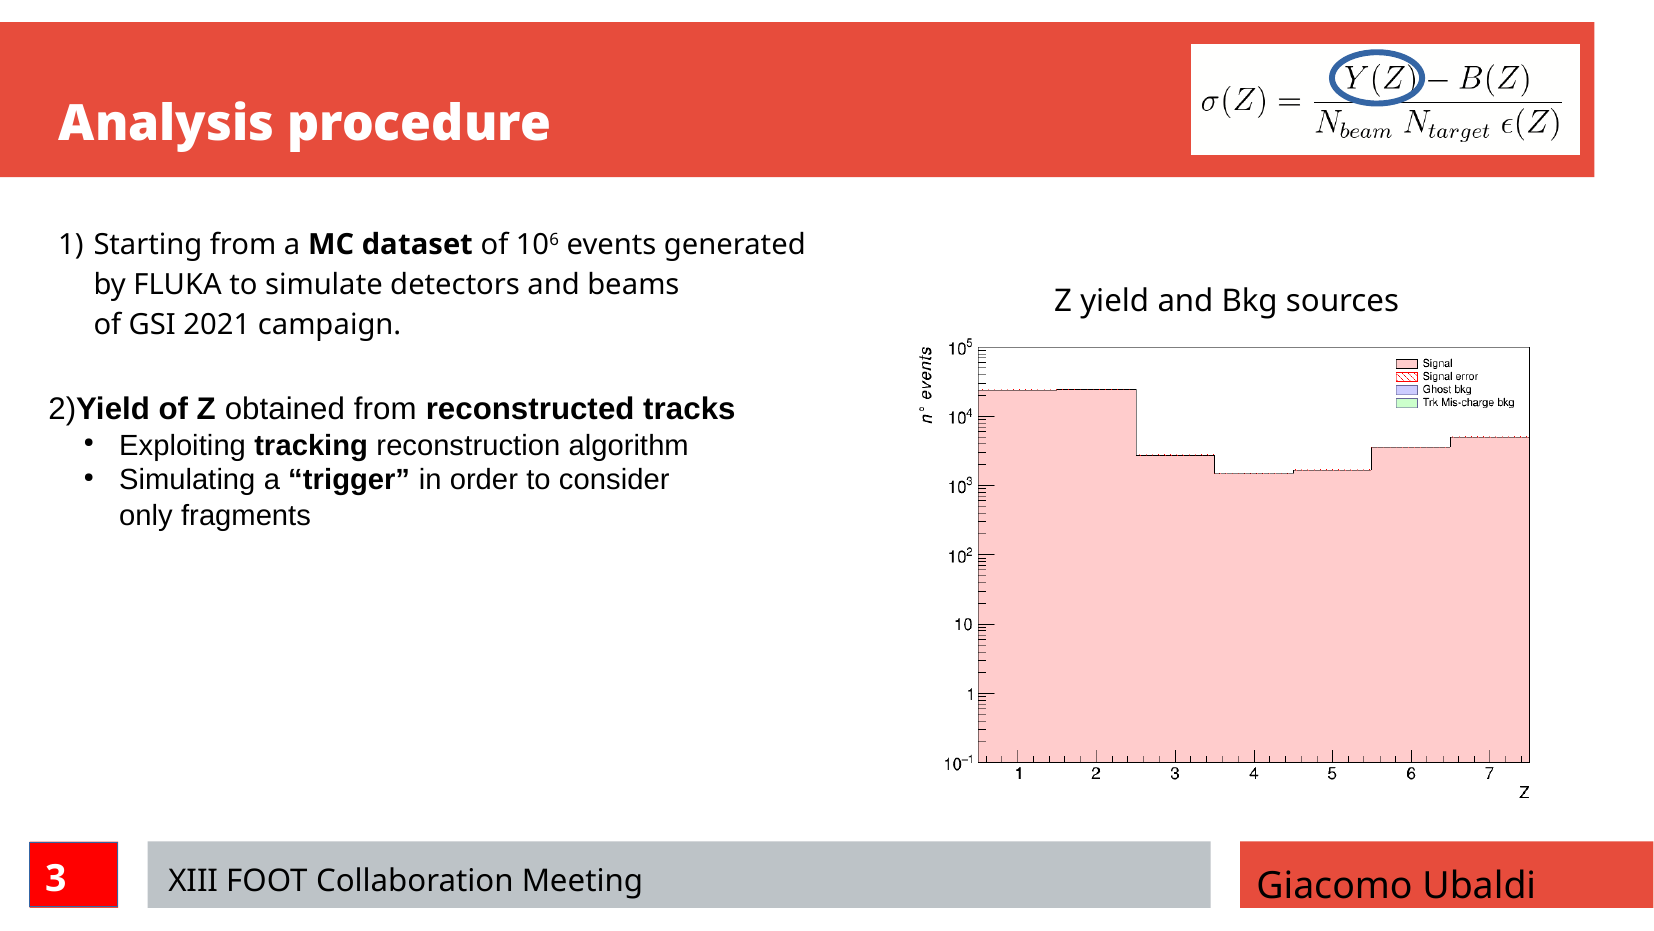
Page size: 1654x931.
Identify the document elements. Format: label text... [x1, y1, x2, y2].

picture [1201, 64, 1562, 142]
picture [1336, 64, 1419, 100]
text_box [1191, 44, 1580, 155]
title Analysis procedure [59, 44, 1595, 156]
text_box Z yield and Bkg sources [1039, 270, 1464, 322]
text_box 2)Yield of Z obtained from reconstructed tracks Exploiting tracking reconstruction algorithm Simulating a “trigger” in order to consider only fragments [0, 381, 782, 595]
text_box Giacomo Ubaldi [1241, 850, 1568, 910]
picture [909, 327, 1598, 814]
text_box XIII FOOT Collaboration Meeting [153, 850, 956, 914]
text_box 3 [30, 844, 86, 903]
text_box [29, 842, 118, 907]
text_box Starting from a MC dataset of 106 events generated by FLUKA to simulate detectors and beams of GSI 2021 campaign. [43, 215, 938, 411]
